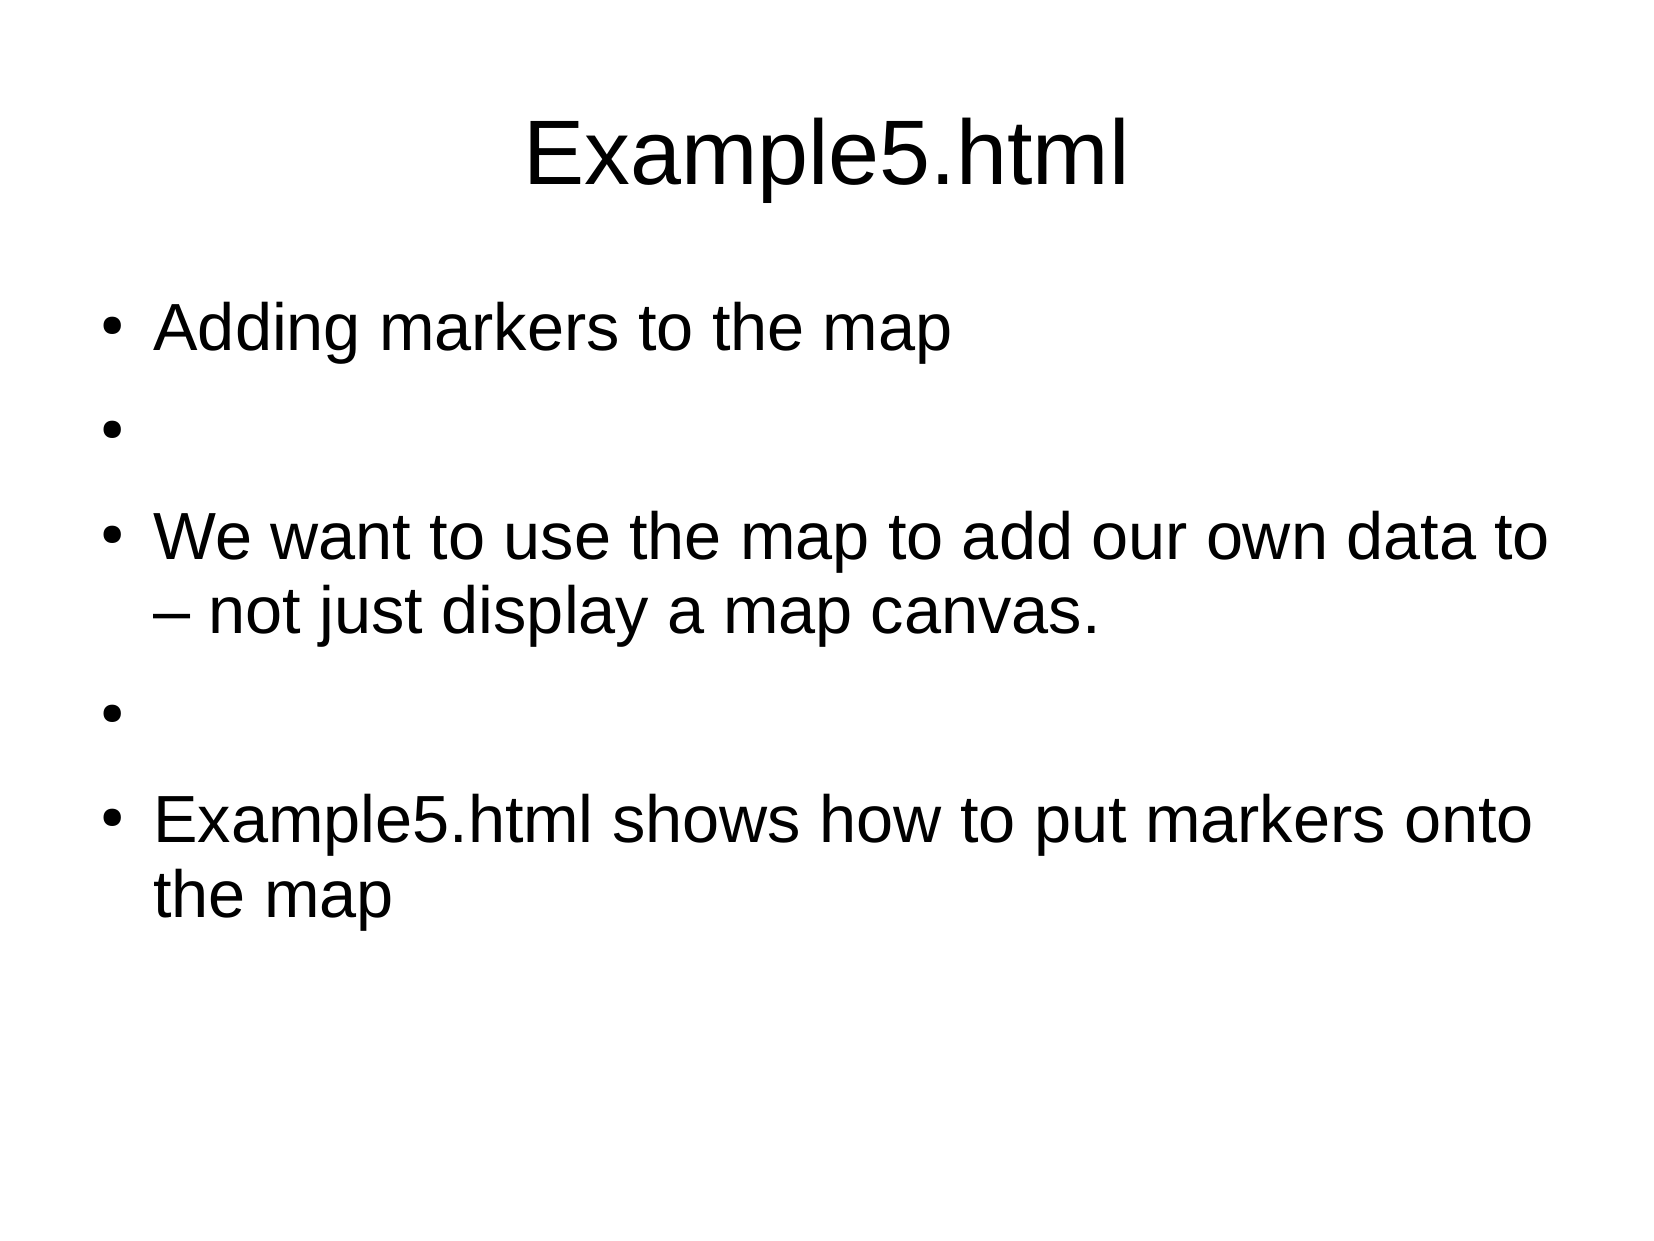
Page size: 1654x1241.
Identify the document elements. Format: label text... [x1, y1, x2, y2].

list Adding markers to the map We want to use the map to add our own data to – not just display a map canvas. Example5.html shows how to put markers onto the map [82, 290, 1571, 1010]
title Example5.html [82, 49, 1571, 257]
